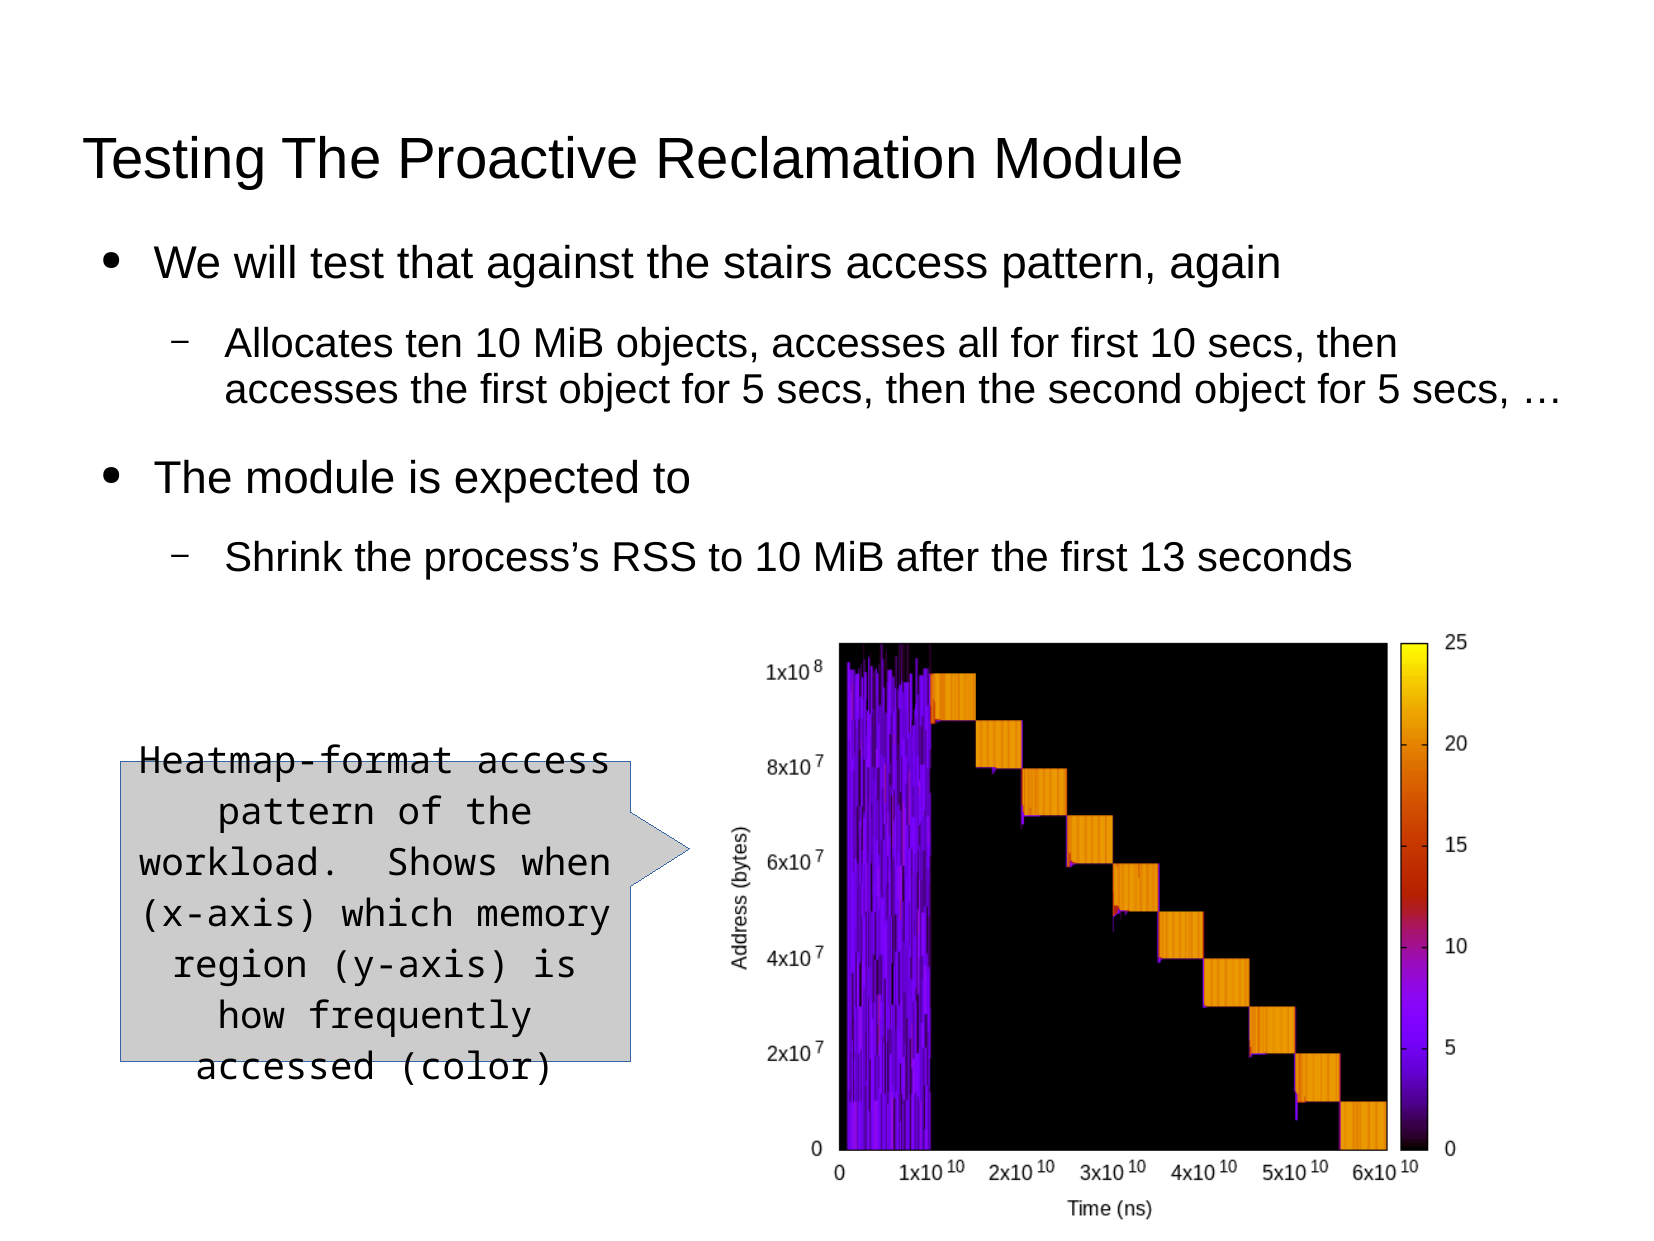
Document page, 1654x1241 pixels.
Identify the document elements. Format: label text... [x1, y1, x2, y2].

title Testing The Proactive Reclamation Module [82, 108, 1571, 210]
picture [720, 619, 1531, 1227]
list We will test that against the stairs access pattern, again Allocates ten 10 MiB objects, accesses all for first 10 secs, then accesses the first object for 5 secs, then the second object for 5 secs, … The module is expected to Shrink the process’s RSS to 10 MiB after the first 13 seconds [82, 236, 1571, 1111]
text_box Heatmap-format access pattern of the workload. Shows when (x-axis) which memory region (y-axis) is how frequently accessed (color) [120, 761, 690, 1062]
